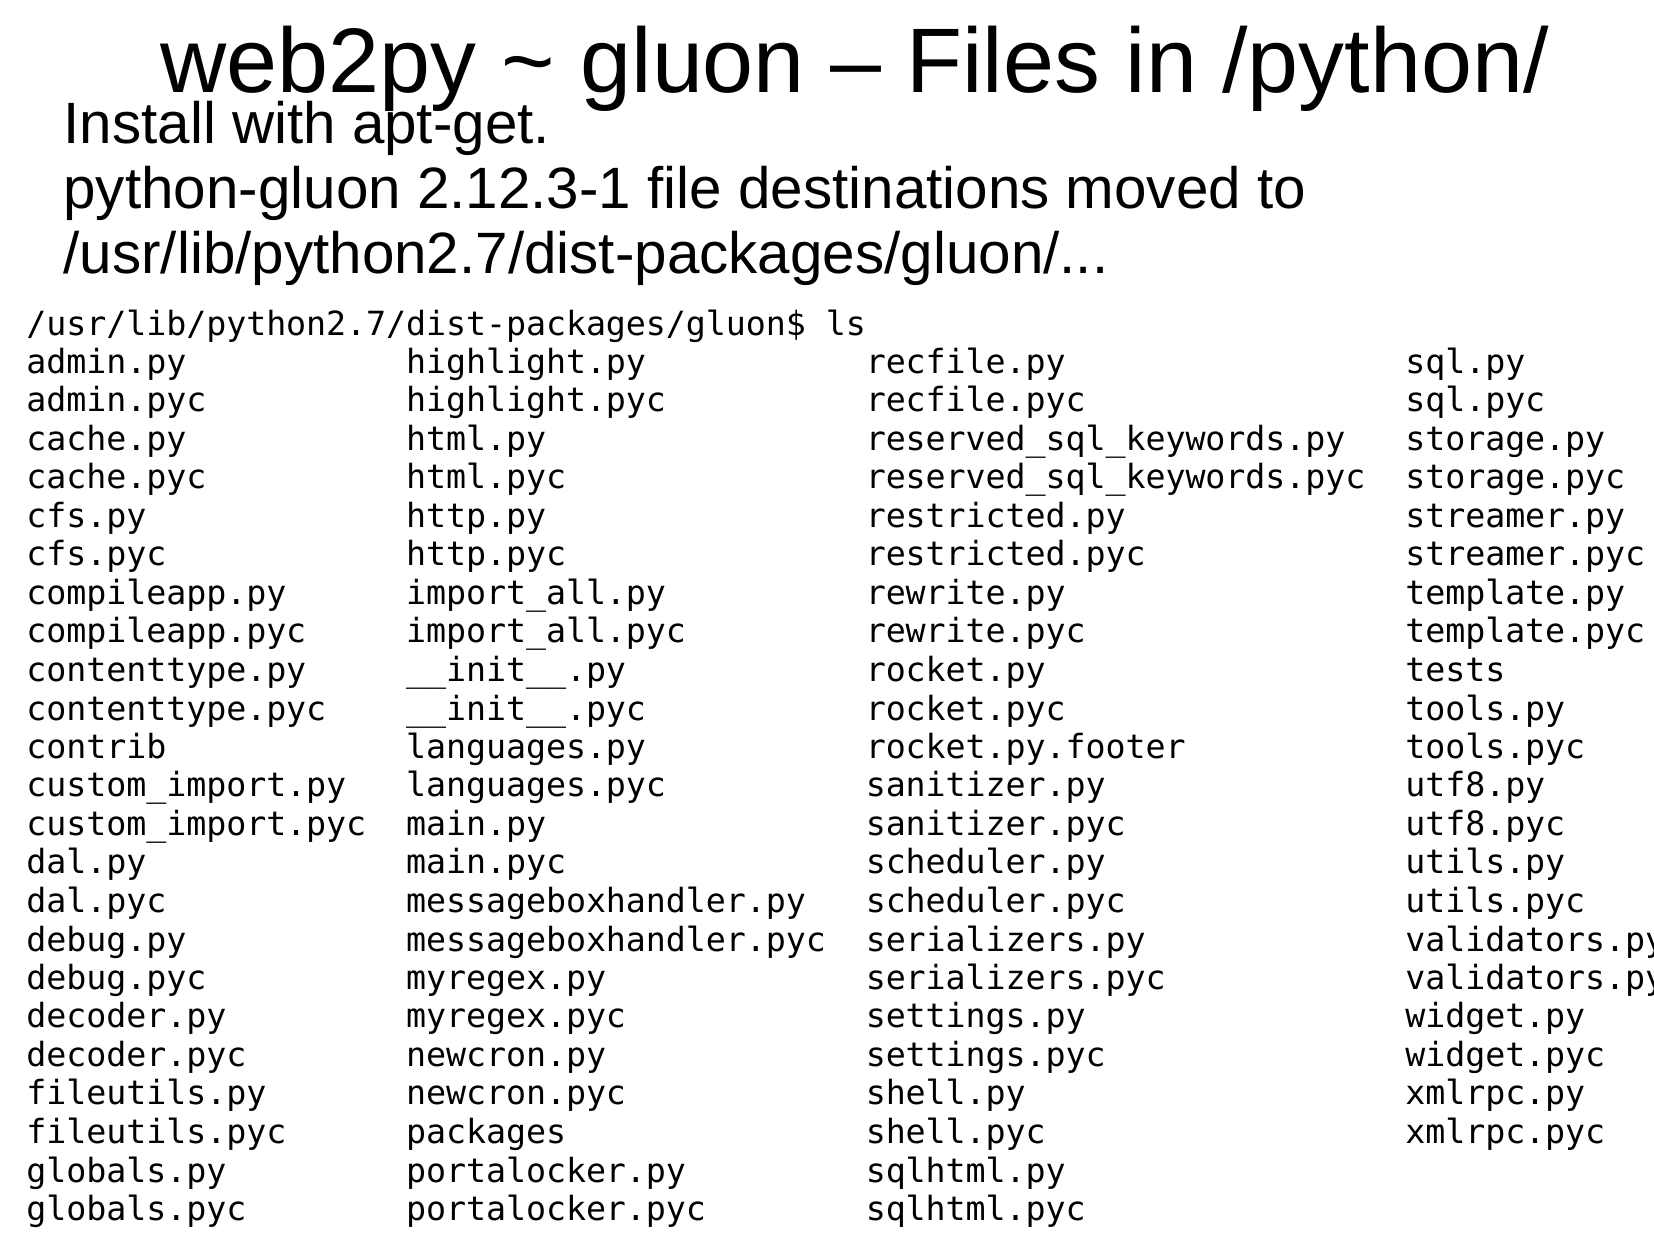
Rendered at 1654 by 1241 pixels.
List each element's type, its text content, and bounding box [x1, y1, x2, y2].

title Install with apt-get. python-gluon 2.12.3-1 file destinations moved to /usr/lib/python2.7/dist-packages/gluon/... [63, 90, 1627, 287]
title web2py ~ gluon – Files in /python/ [111, 9, 1600, 90]
title /usr/lib/python2.7/dist-packages/gluon$ ls admin.py highlight.py recfile.py sql.py admin.pyc highlight.pyc recfile.pyc sql.pyc cache.py html.py reserved_sql_keywords.py storage.py cache.pyc html.pyc reserved_sql_keywords.pyc storage.pyc cfs.py http.py restricted.py streamer.py cfs.pyc http.pyc restricted.pyc streamer.pyc compileapp.py import_all.py rewrite.py template.py compileapp.pyc import_all.pyc rewrite.pyc template.pyc contenttype.py __init__.py rocket.py tests contenttype.pyc __init__.pyc rocket.pyc tools.py contrib languages.py rocket.py.footer tools.pyc custom_import.py languages.pyc sanitizer.py utf8.py custom_import.pyc main.py sanitizer.pyc utf8.pyc dal.py main.pyc scheduler.py utils.py dal.pyc messageboxhandler.py scheduler.pyc utils.pyc debug.py messageboxhandler.pyc serializers.py validators.py debug.pyc myregex.py serializers.pyc validators.pyc decoder.py myregex.pyc settings.py widget.py decoder.pyc newcron.py settings.pyc widget.pyc fileutils.py newcron.pyc shell.py xmlrpc.py fileutils.pyc packages shell.pyc xmlrpc.pyc globals.py portalocker.py sqlhtml.py globals.pyc portalocker.pyc sqlhtml.pyc [26, 286, 1654, 1241]
